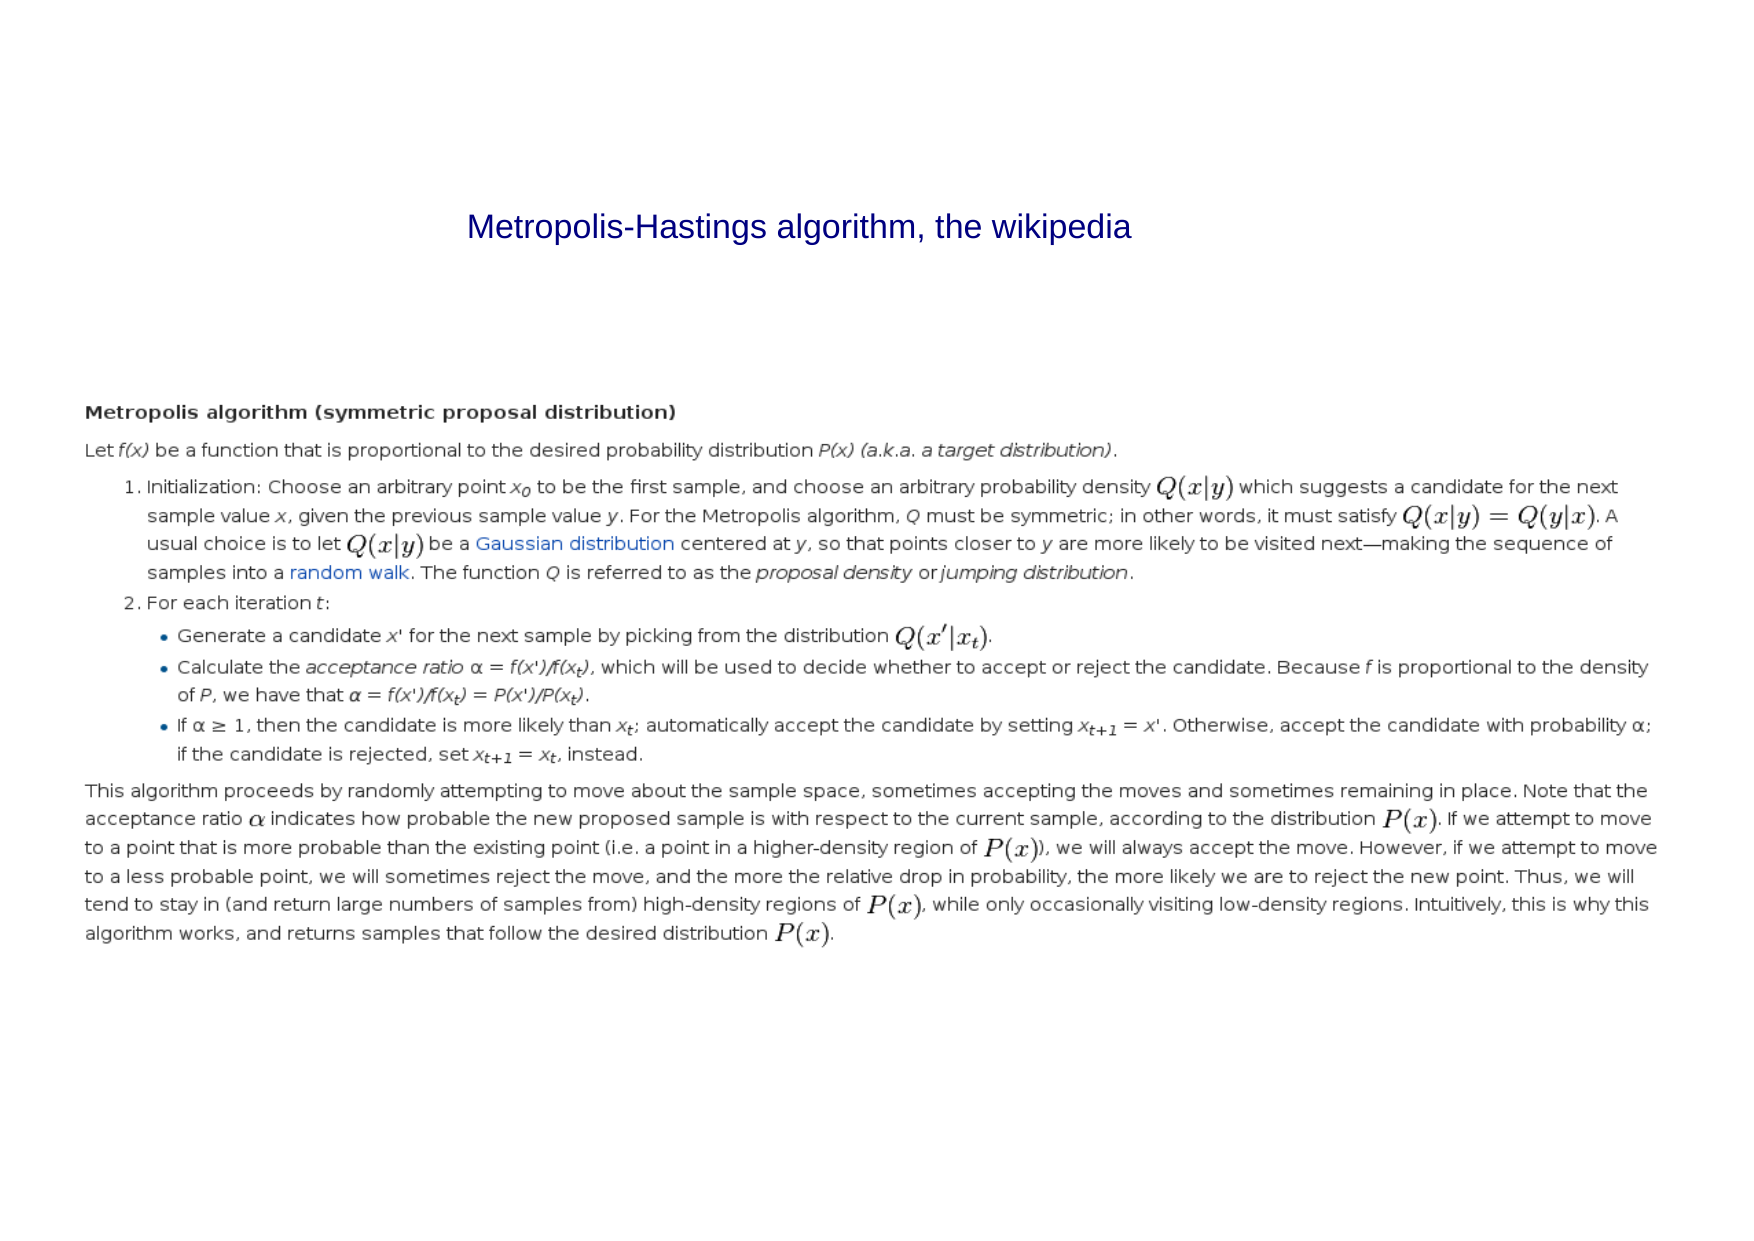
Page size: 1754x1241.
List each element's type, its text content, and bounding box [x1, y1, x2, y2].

picture [59, 400, 1695, 955]
text_box Metropolis-Hastings algorithm, the wikipedia [452, 199, 1205, 253]
